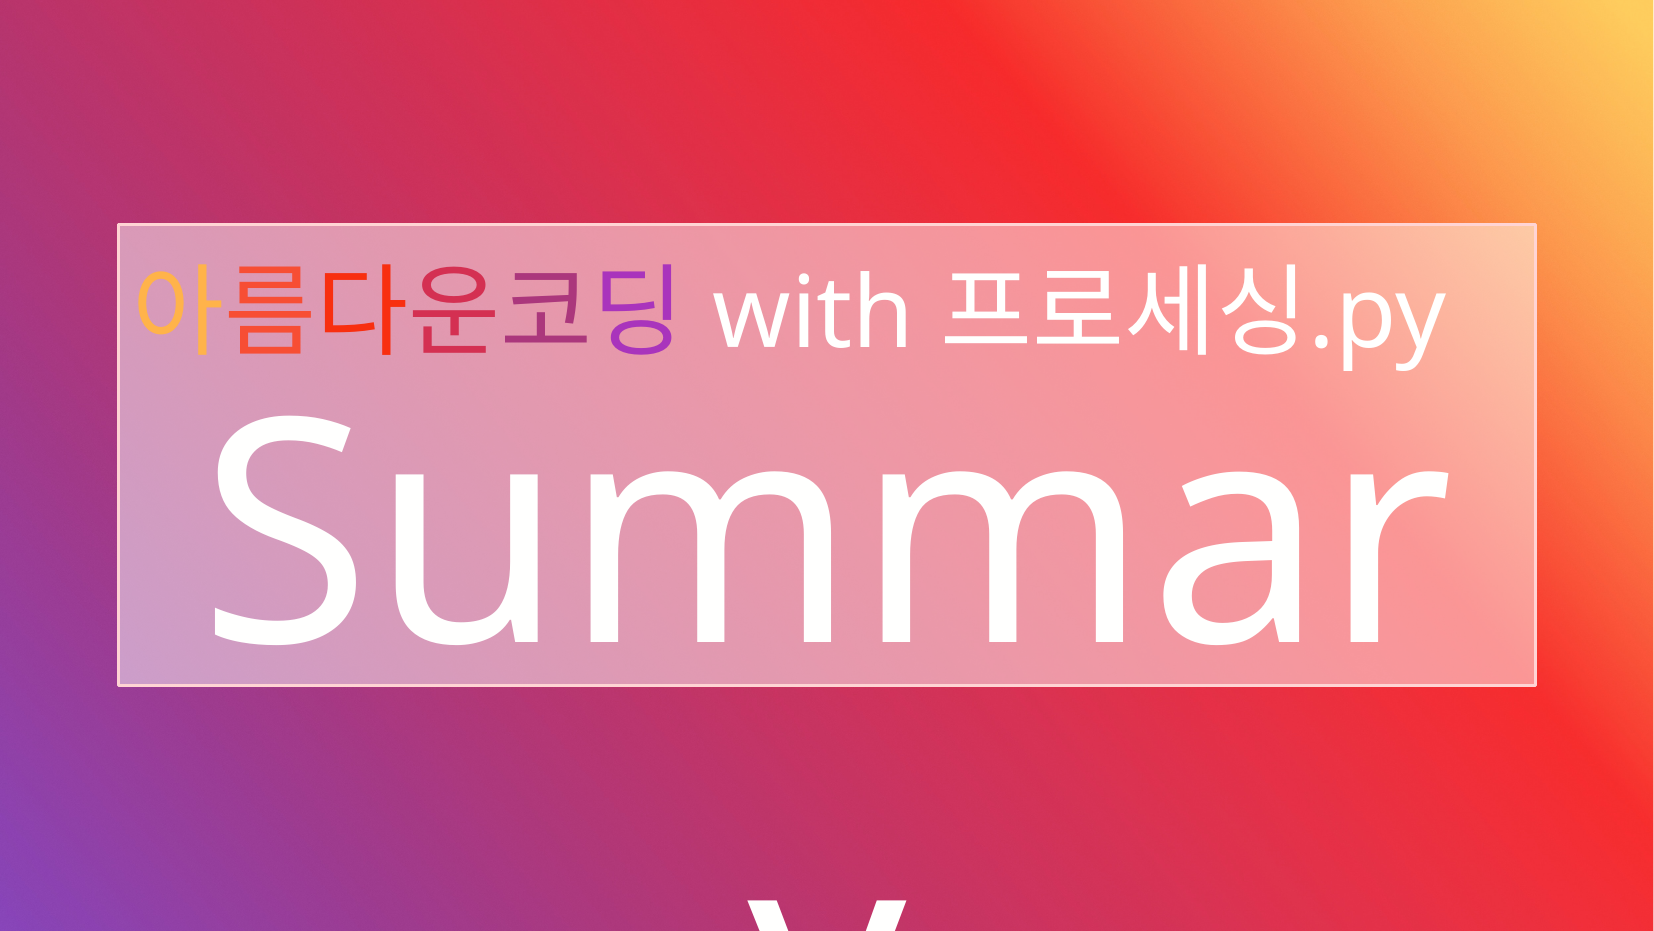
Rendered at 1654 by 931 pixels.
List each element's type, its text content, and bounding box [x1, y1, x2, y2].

picture [0, 0, 1654, 931]
text_box Summary [118, 301, 1536, 686]
text_box 아름다운코딩 with 프로세싱.py [118, 224, 1536, 301]
